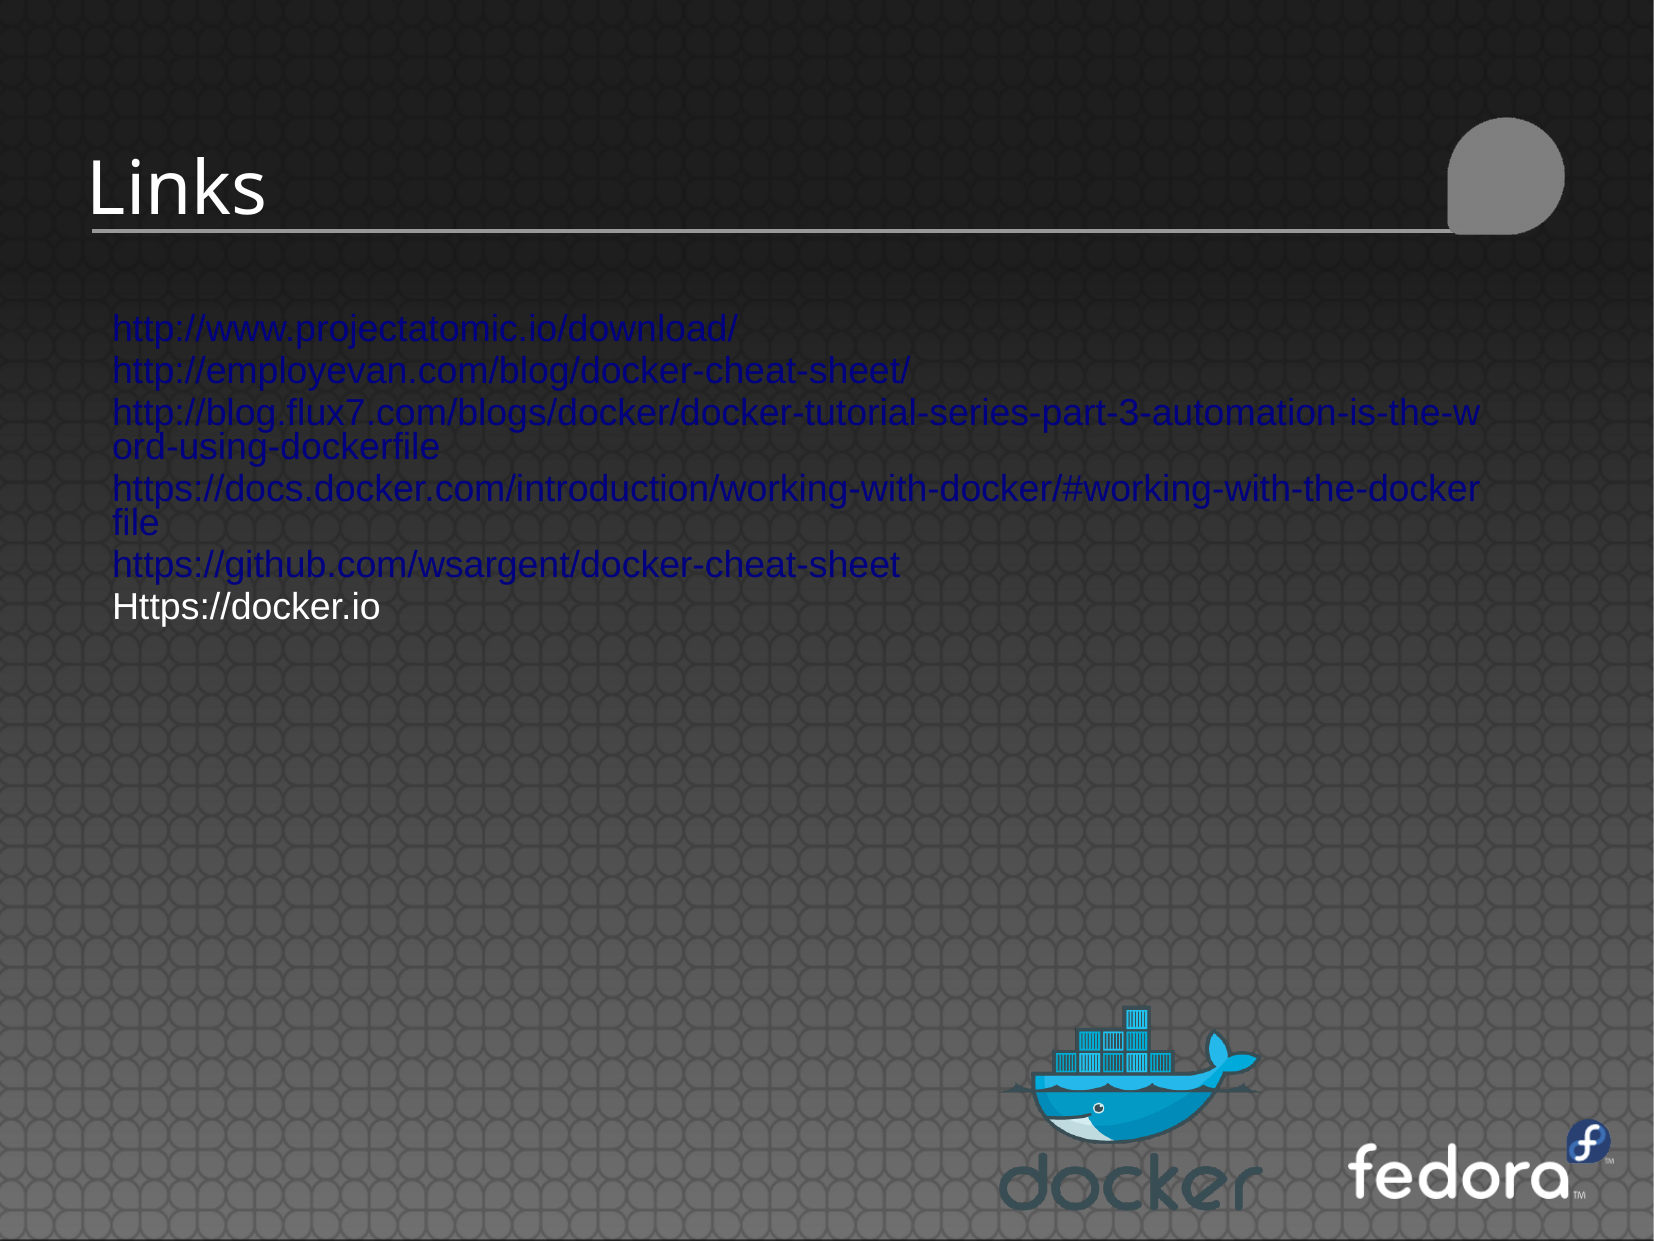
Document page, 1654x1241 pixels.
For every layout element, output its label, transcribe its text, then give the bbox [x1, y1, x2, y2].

title Links [86, 117, 1576, 254]
text_box http://www.projectatomic.io/download/ http://employevan.com/blog/docker-cheat-sheet/ http://blog.flux7.com/blogs/docker/docker-tutorial-series-part-3-automation-is-the-word-using-dockerfile https://docs.docker.com/introduction/working-with-docker/#working-with-the-dockerfile https://github.com/wsargent/docker-cheat-sheet Https://docker.io [97, 300, 1501, 609]
picture [0, 0, 1654, 1241]
